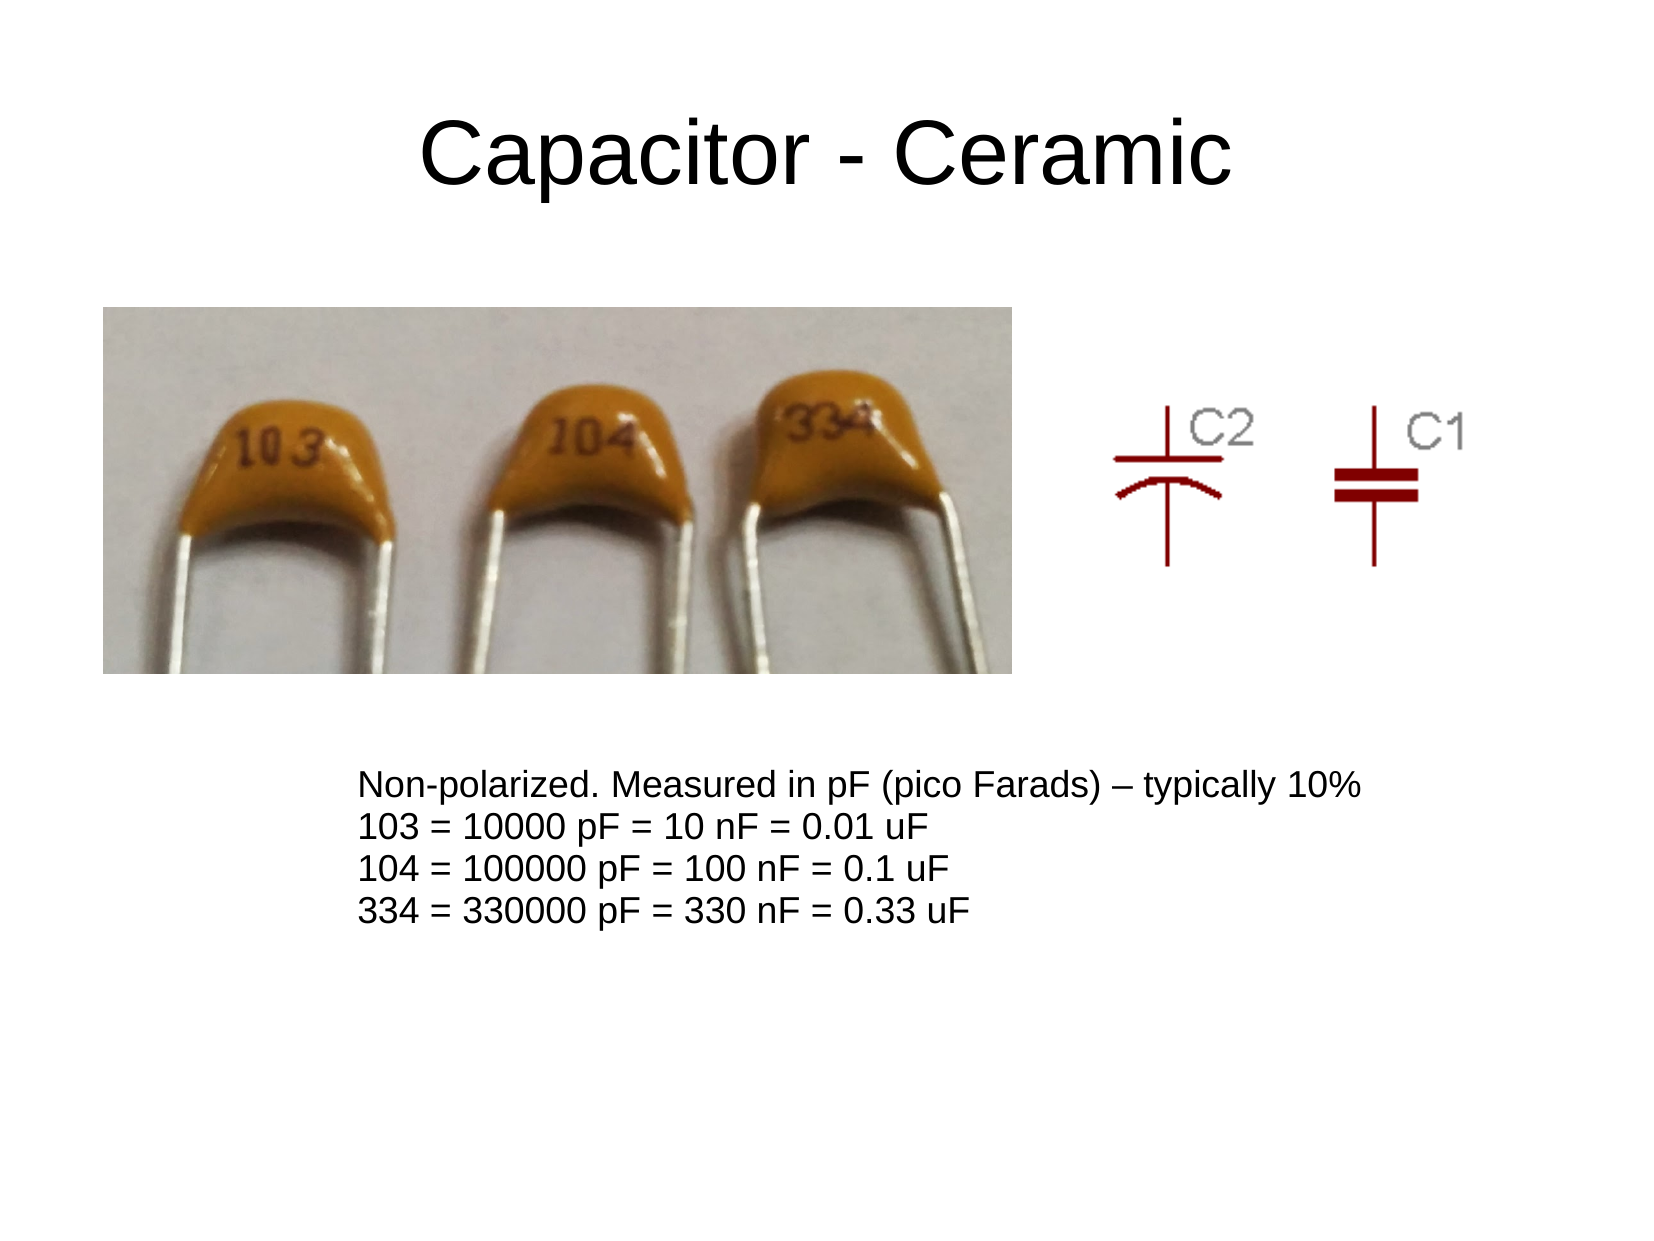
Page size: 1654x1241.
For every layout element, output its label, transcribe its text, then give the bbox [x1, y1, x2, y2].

picture [103, 307, 1012, 674]
picture [1074, 325, 1521, 638]
title Capacitor - Ceramic [82, 49, 1571, 257]
text_box Non-polarized. Measured in pF (pico Farads) – typically 10% 103 = 10000 pF = 10 nF = 0.01 uF 104 = 100000 pF = 100 nF = 0.1 uF 334 = 330000 pF = 330 nF = 0.33 uF [342, 755, 1377, 939]
